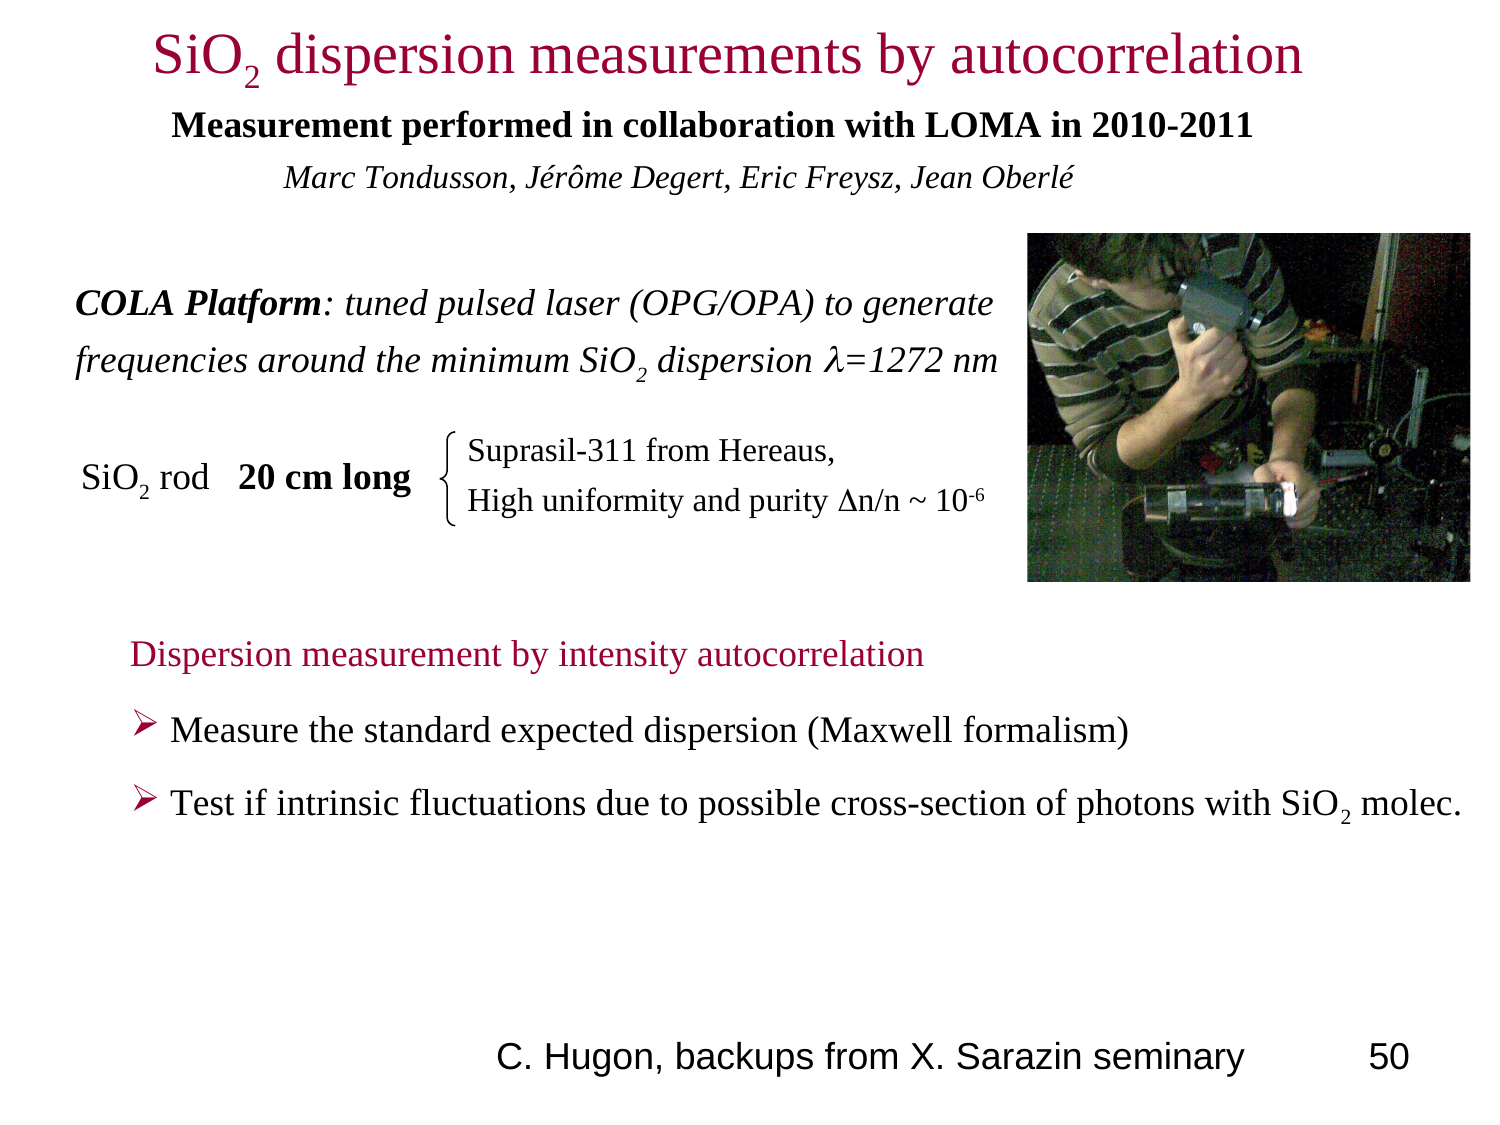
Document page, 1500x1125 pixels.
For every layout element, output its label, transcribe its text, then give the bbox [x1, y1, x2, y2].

text_box COLA Platform: tuned pulsed laser (OPG/OPA) to generate frequencies around the minimum SiO2 dispersion =1272 nm [60, 258, 1028, 395]
picture [1027, 233, 1471, 582]
text_box Suprasil-311 from Hereaus, High uniformity and purity n/n ~ 10-6 [452, 410, 1000, 526]
text_box Marc Tondusson, Jérôme Degert, Eric Freysz, Jean Oberlé [268, 139, 1091, 203]
text_box Measurement performed in collaboration with LOMA in 2010-2011 [156, 92, 1271, 153]
text_box SiO2 rod 20 cm long [66, 431, 427, 512]
text_box Dispersion measurement by intensity autocorrelation [115, 610, 941, 682]
text_box SiO2 dispersion measurements by autocorrelation [138, 7, 1319, 103]
text_box Measure the standard expected dispersion (Maxwell formalism) Test if intrinsic fluctuations due to possible cross-section of photons with SiO2 molec. [115, 693, 1500, 837]
